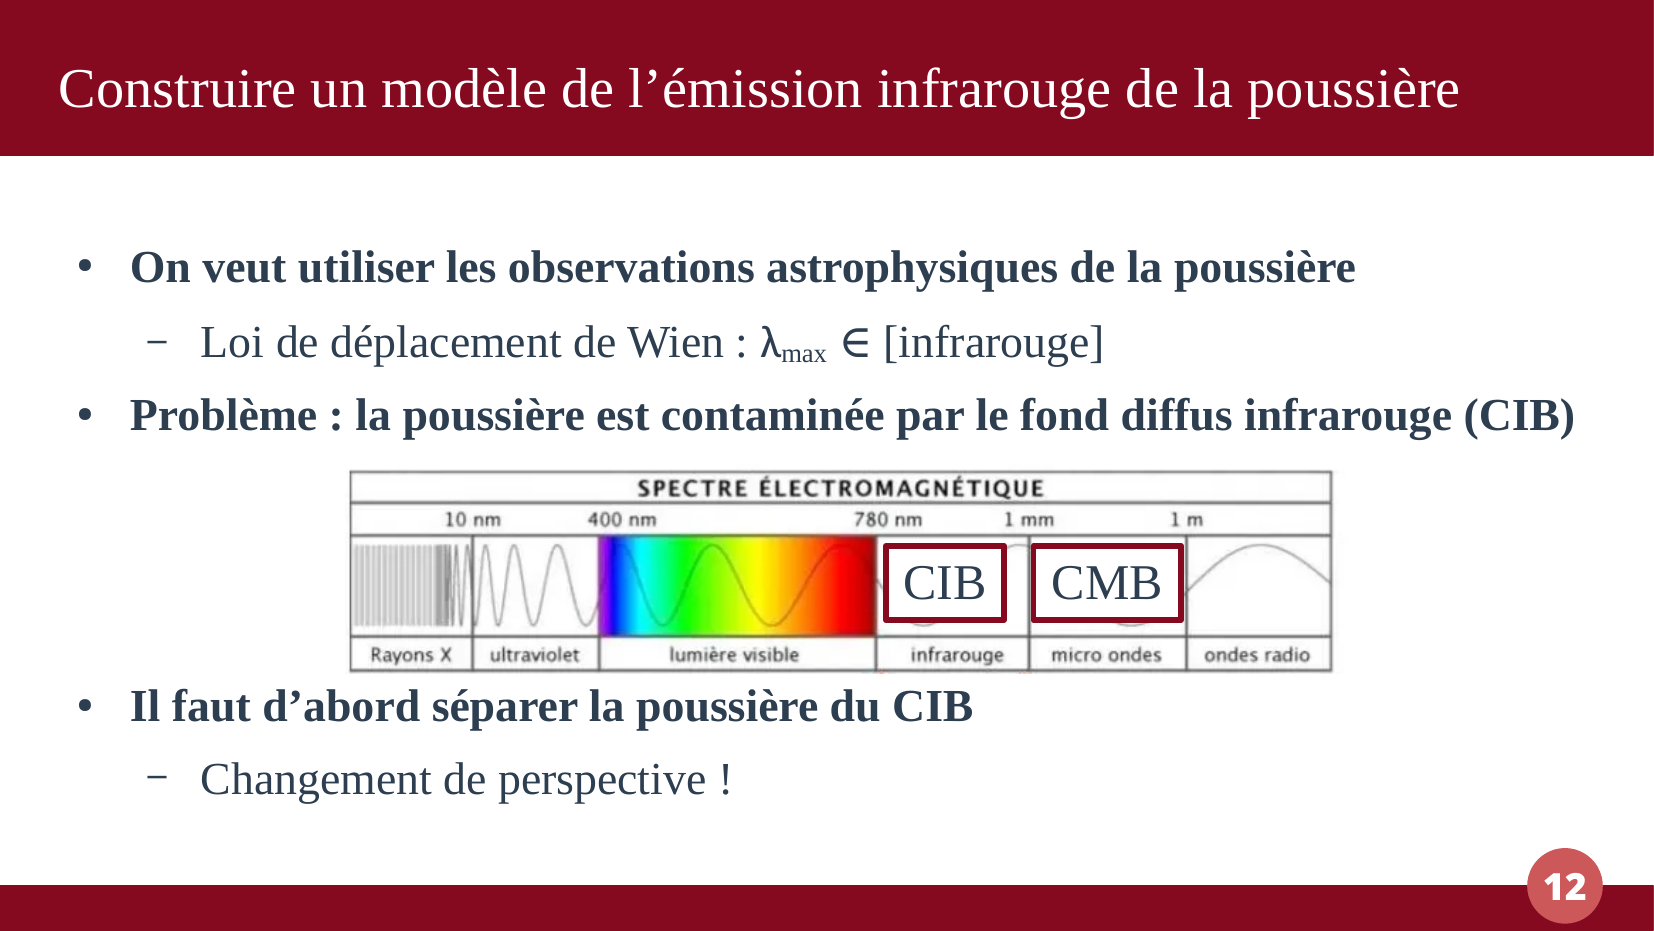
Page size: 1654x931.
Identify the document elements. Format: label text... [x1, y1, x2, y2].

text_box CIB [885, 545, 1004, 621]
title Construire un modèle de l’émission infrarouge de la poussière [59, 29, 1595, 148]
picture [330, 453, 1348, 674]
list On veut utiliser les observations astrophysiques de la poussière Loi de déplacement de Wien : λmax ∈ [infrarouge] Problème : la poussière est contaminée par le fond diffus infrarouge (CIB) Il faut d’abord séparer la poussière du CIB Changement de perspective ! [59, 241, 1595, 862]
text_box CMB [1033, 545, 1182, 621]
